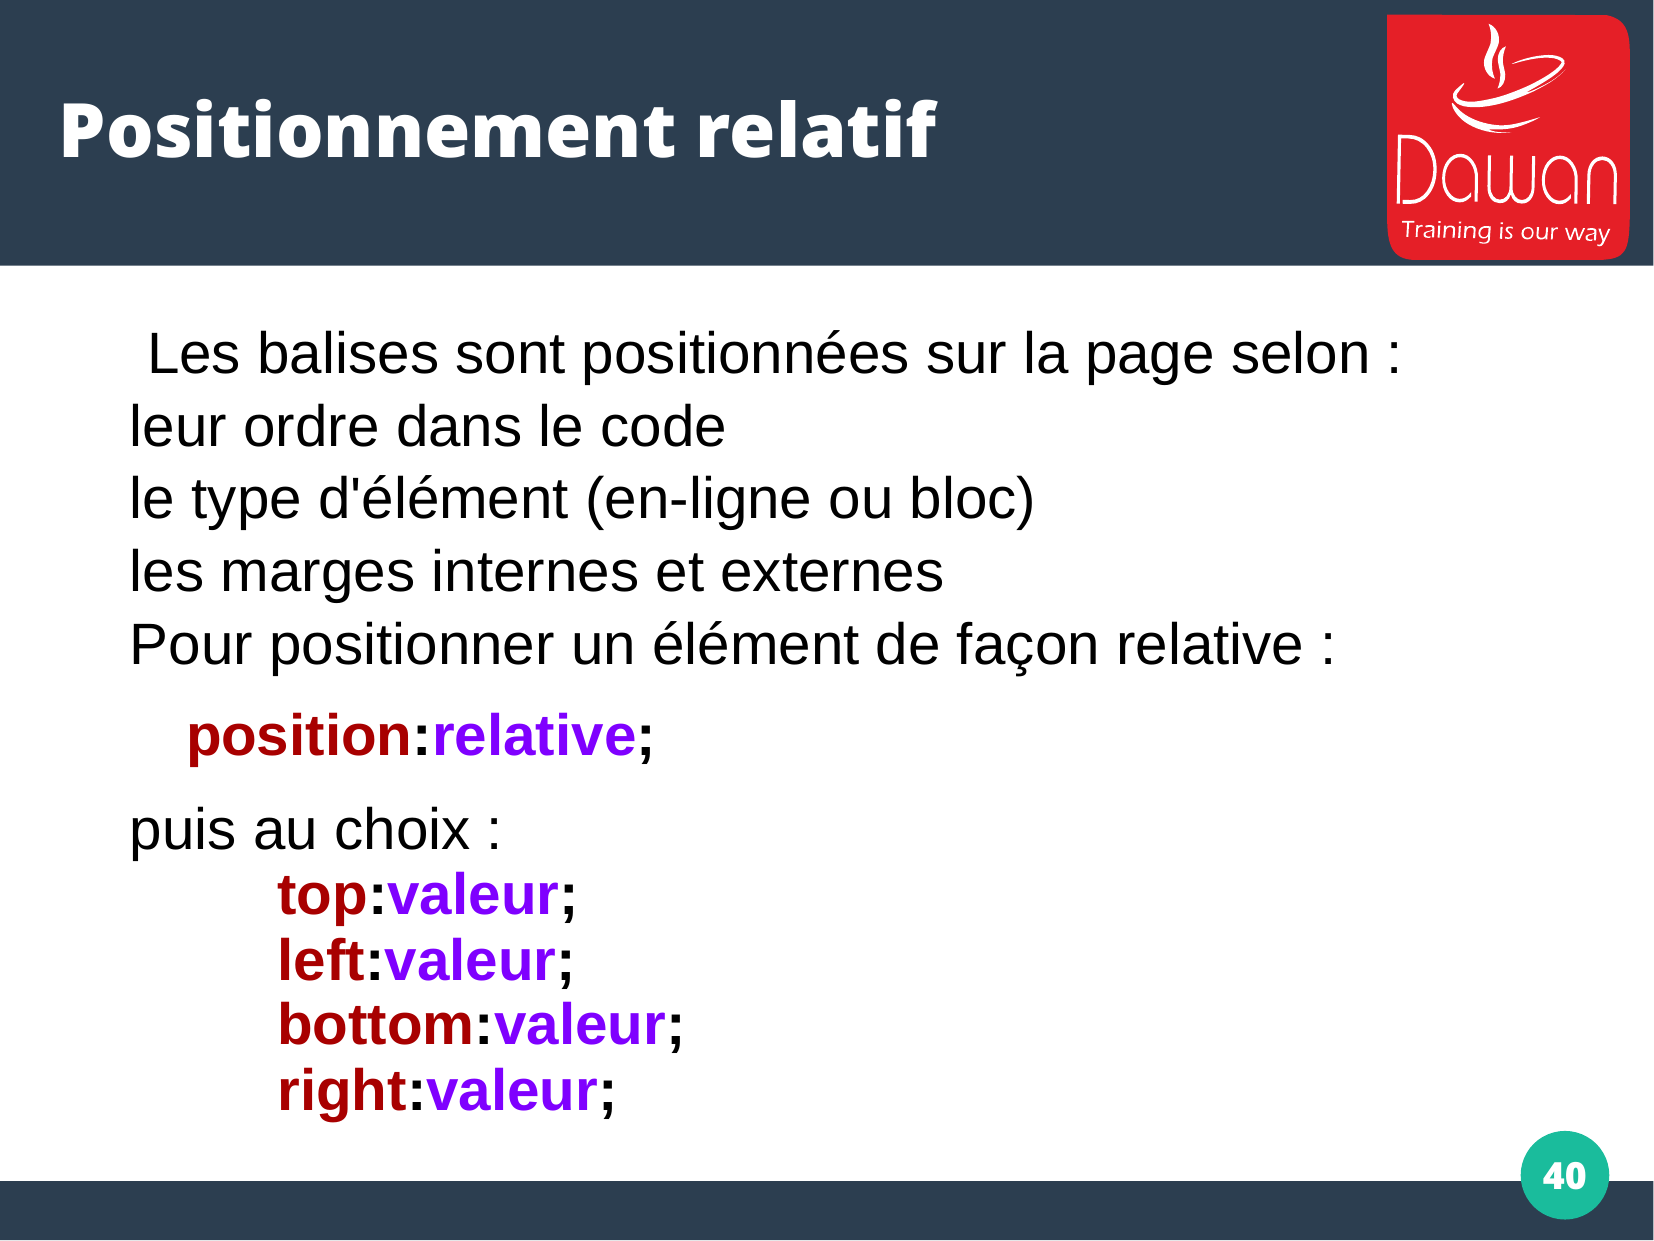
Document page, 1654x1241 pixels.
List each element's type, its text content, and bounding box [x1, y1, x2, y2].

list Les balises sont positionnées sur la page selon : leur ordre dans le code le type d'élément (en-ligne ou bloc) les marges internes et externes Pour positionner un élément de façon relative : position:relative; puis au choix : top:valeur; left:valeur; bottom:valeur; right:valeur; [59, 324, 1595, 1152]
title Positionnement relatif [59, 49, 1387, 207]
picture [1387, 14, 1630, 260]
